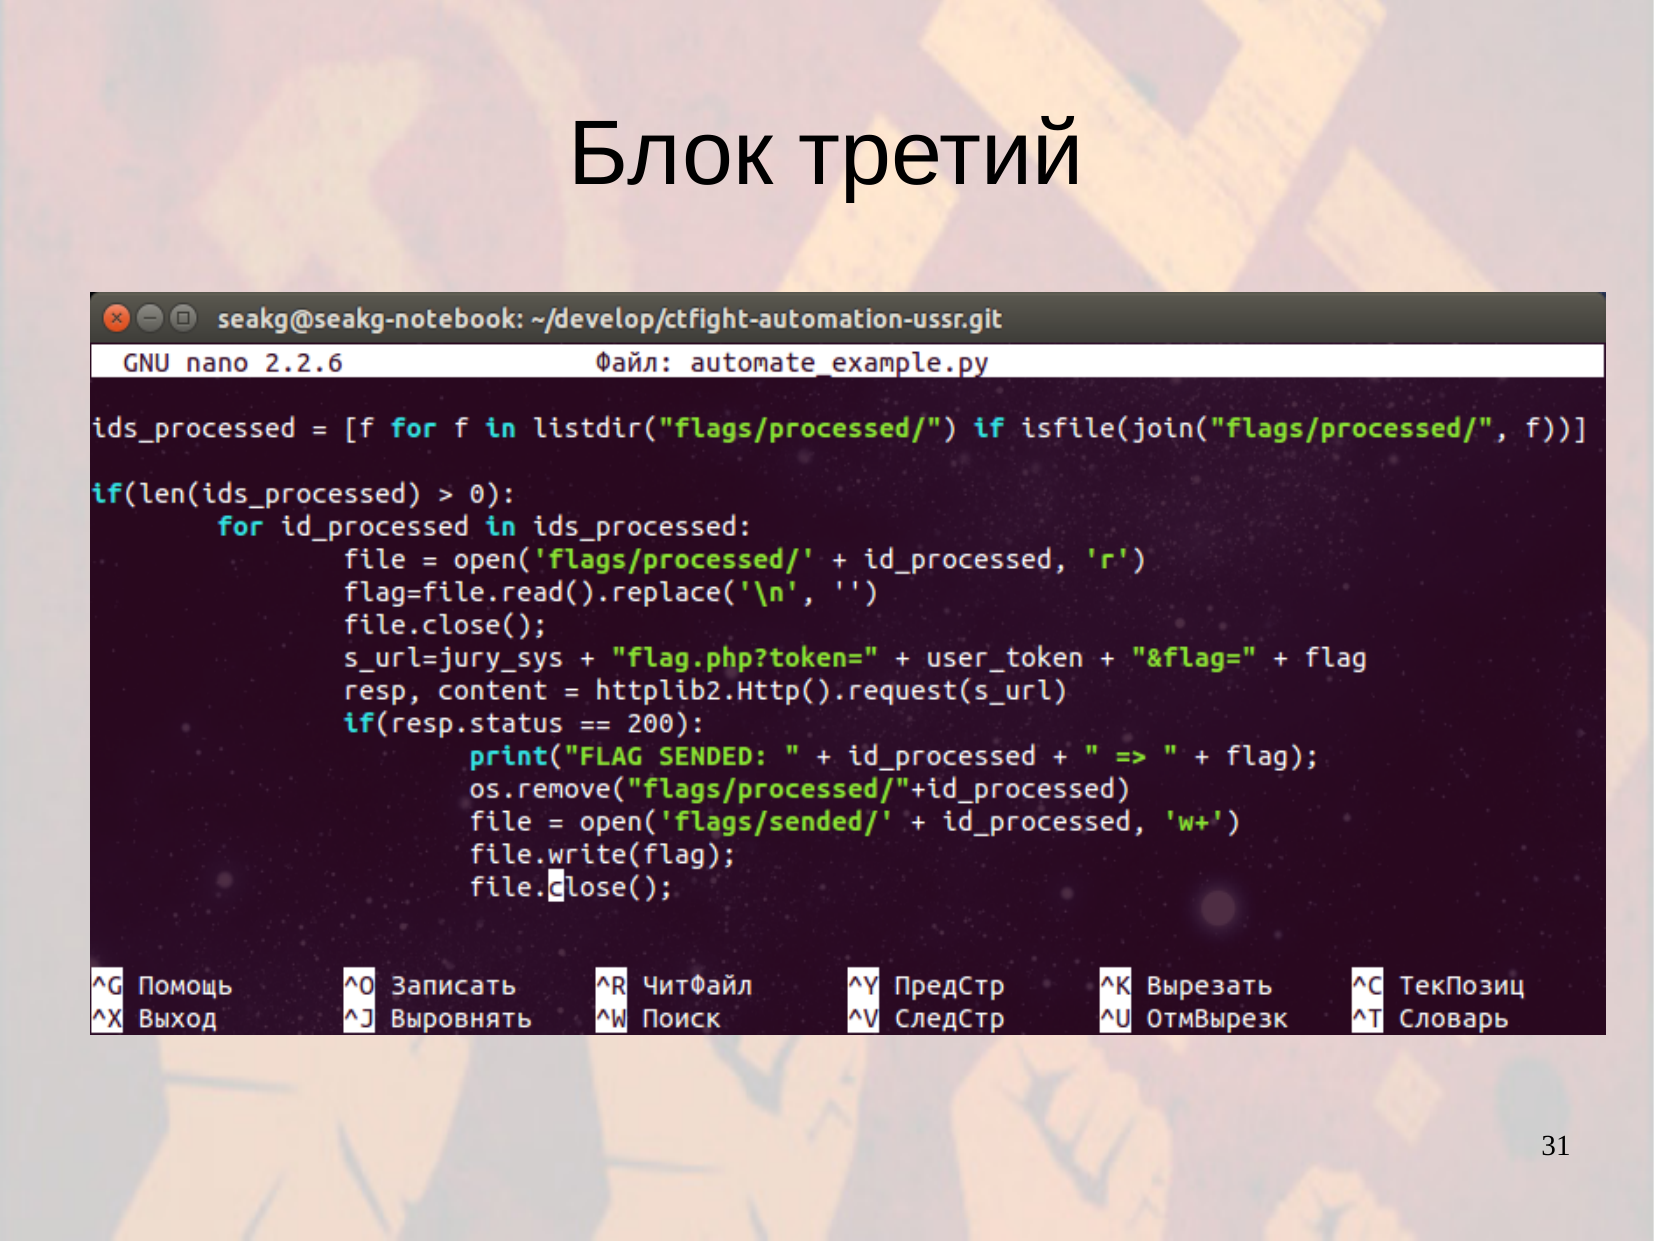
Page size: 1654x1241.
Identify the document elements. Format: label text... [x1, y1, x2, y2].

title Блок третий [82, 49, 1571, 257]
picture [0, 0, 1654, 1241]
